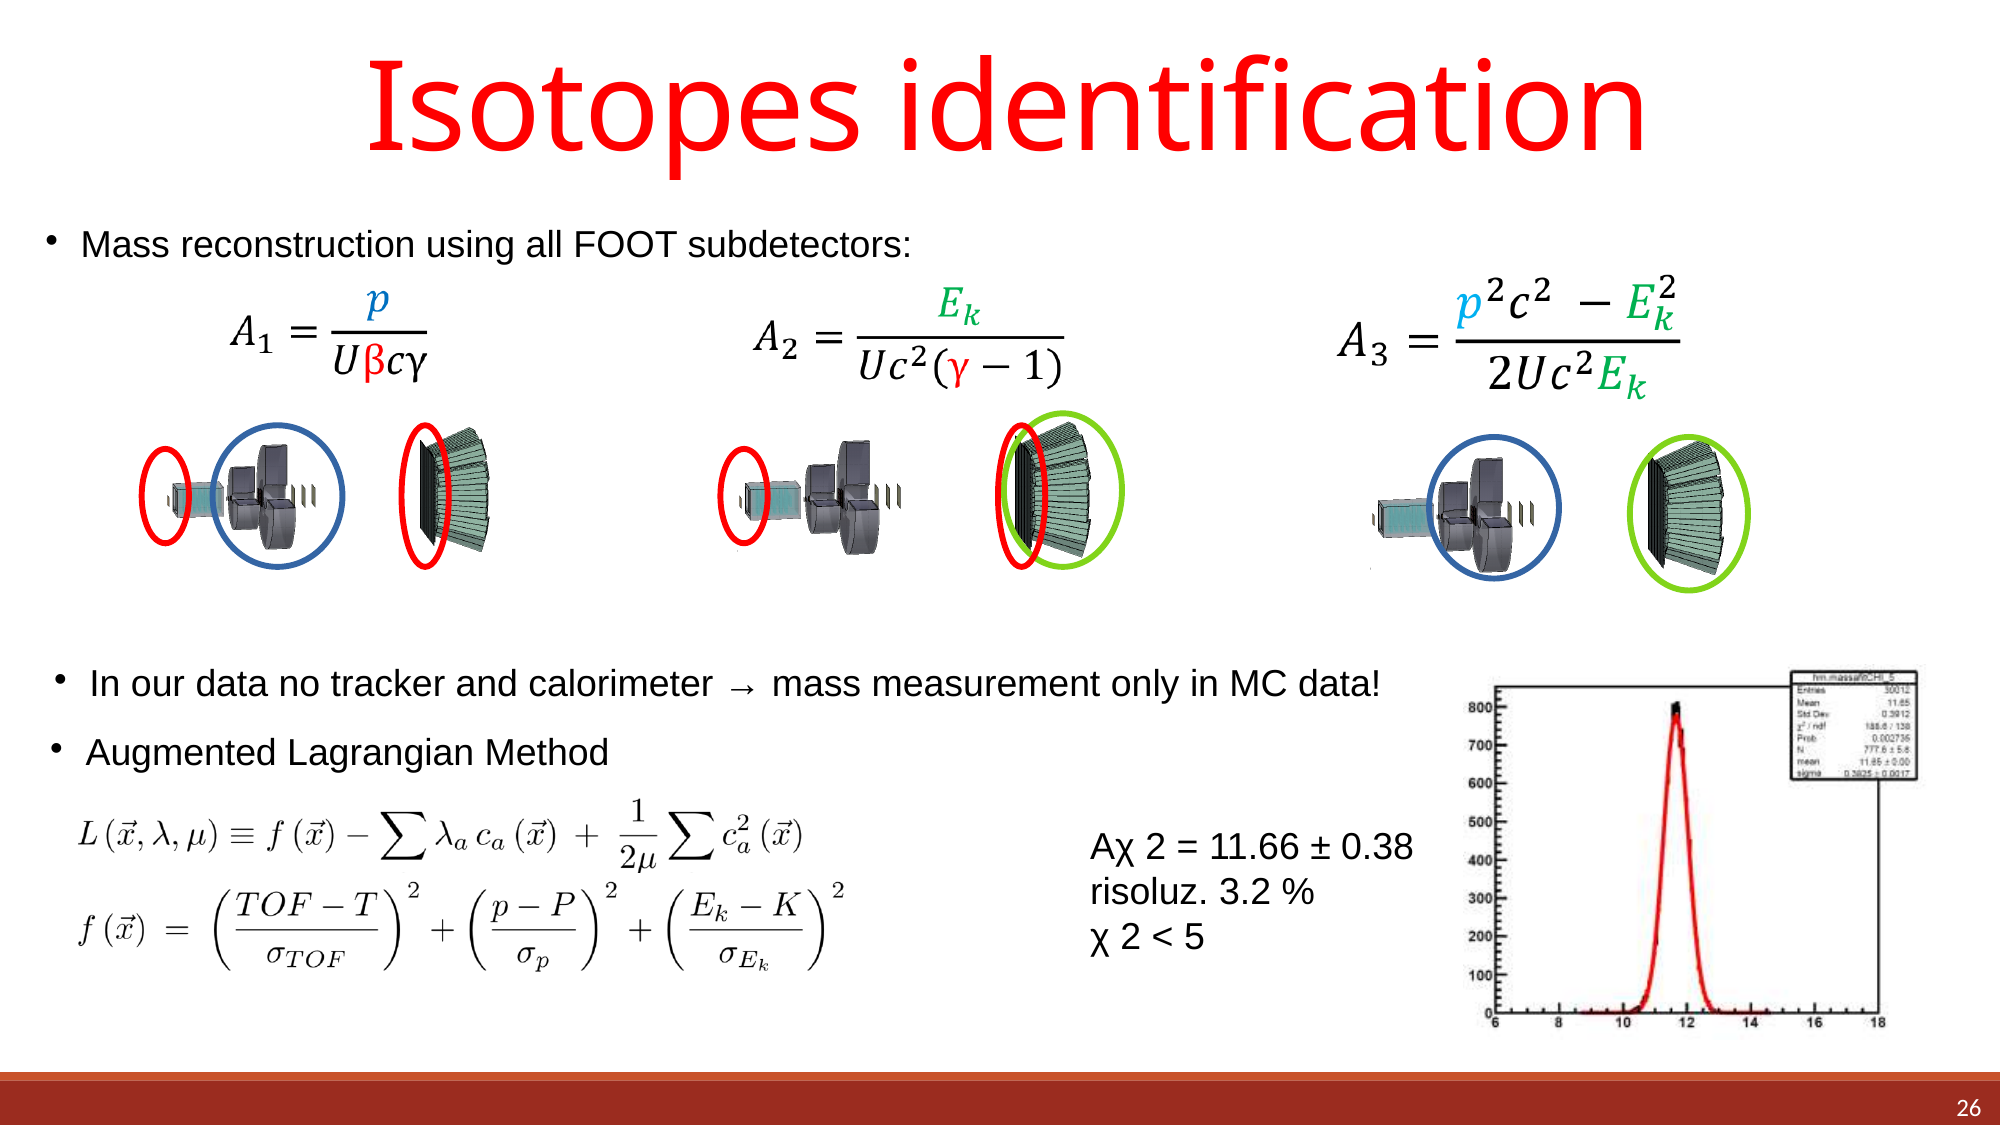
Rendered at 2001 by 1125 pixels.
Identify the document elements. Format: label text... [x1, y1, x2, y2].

picture [1709, 437, 1732, 455]
picture [737, 419, 1033, 561]
picture [1006, 429, 1022, 455]
picture [1463, 664, 1937, 1040]
picture [737, 452, 764, 540]
picture [299, 425, 416, 556]
picture [434, 425, 497, 556]
text_box Isotopes identification [290, 23, 1725, 188]
picture [66, 789, 851, 987]
text_box [0, 1072, 2000, 1125]
picture [165, 452, 185, 540]
picture [1515, 437, 1669, 579]
picture [1034, 419, 1099, 561]
text_box Aχ 2 = 11.66 ± 0.38 risoluz. 3.2 % χ 2 < 5 [1075, 814, 1430, 998]
picture [165, 425, 256, 556]
picture [216, 429, 339, 556]
text_box Mass reconstruction using all FOOT subdetectors: [30, 212, 928, 270]
picture [1433, 440, 1556, 575]
text_box Augmented Lagrangian Method [35, 720, 625, 778]
text_box <numero> [1949, 1095, 1988, 1122]
picture [212, 271, 457, 390]
picture [1007, 434, 1042, 551]
picture [1370, 437, 1473, 579]
picture [1299, 247, 1714, 402]
picture [1633, 440, 1732, 579]
picture [405, 429, 445, 556]
text_box In our data no tracker and calorimeter → mass measurement only in MC data! [39, 651, 1397, 709]
picture [1002, 511, 1029, 561]
picture [733, 271, 1087, 405]
